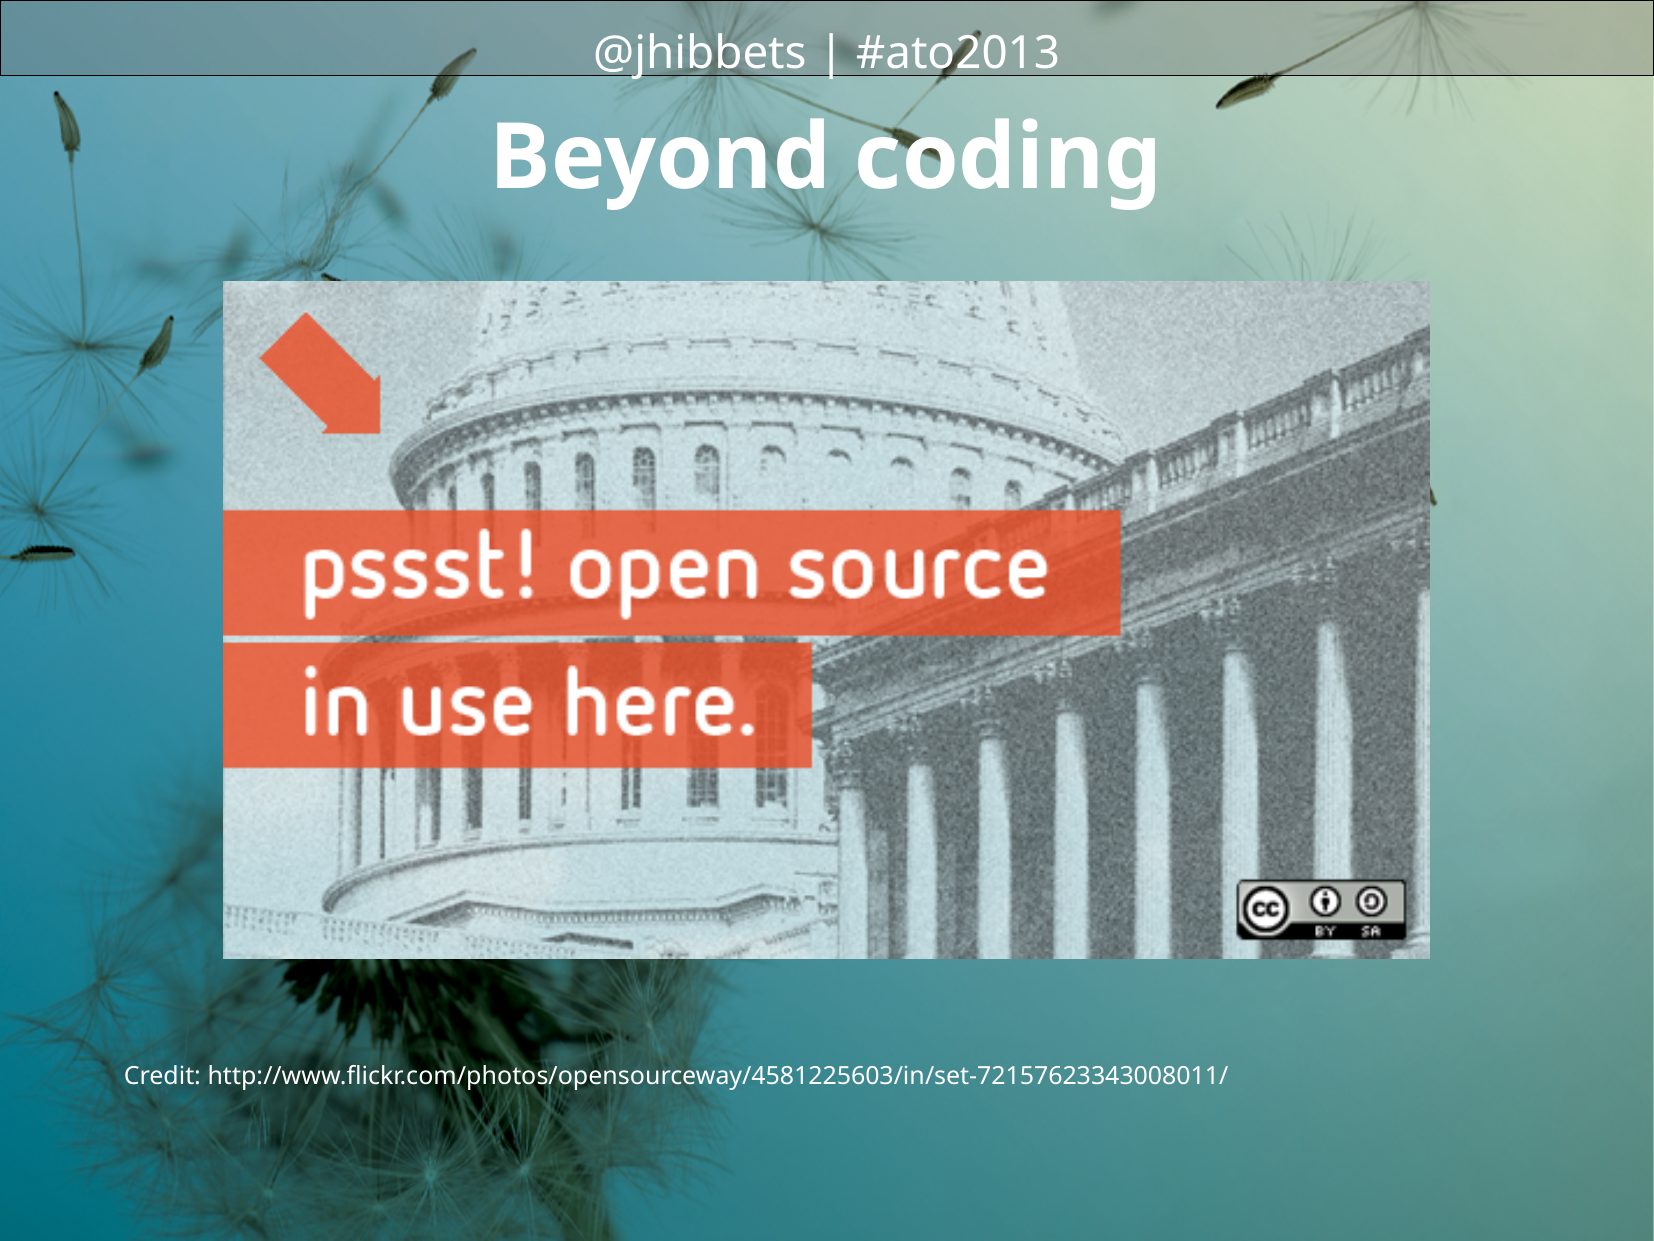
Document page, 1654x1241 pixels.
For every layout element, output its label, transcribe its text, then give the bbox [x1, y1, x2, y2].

text_box Credit: http://www.flickr.com/photos/opensourceway/4581225603/in/set-72157623343008011/ [109, 1050, 1236, 1093]
picture [0, 76, 1654, 1241]
title Beyond coding [82, 49, 1571, 257]
